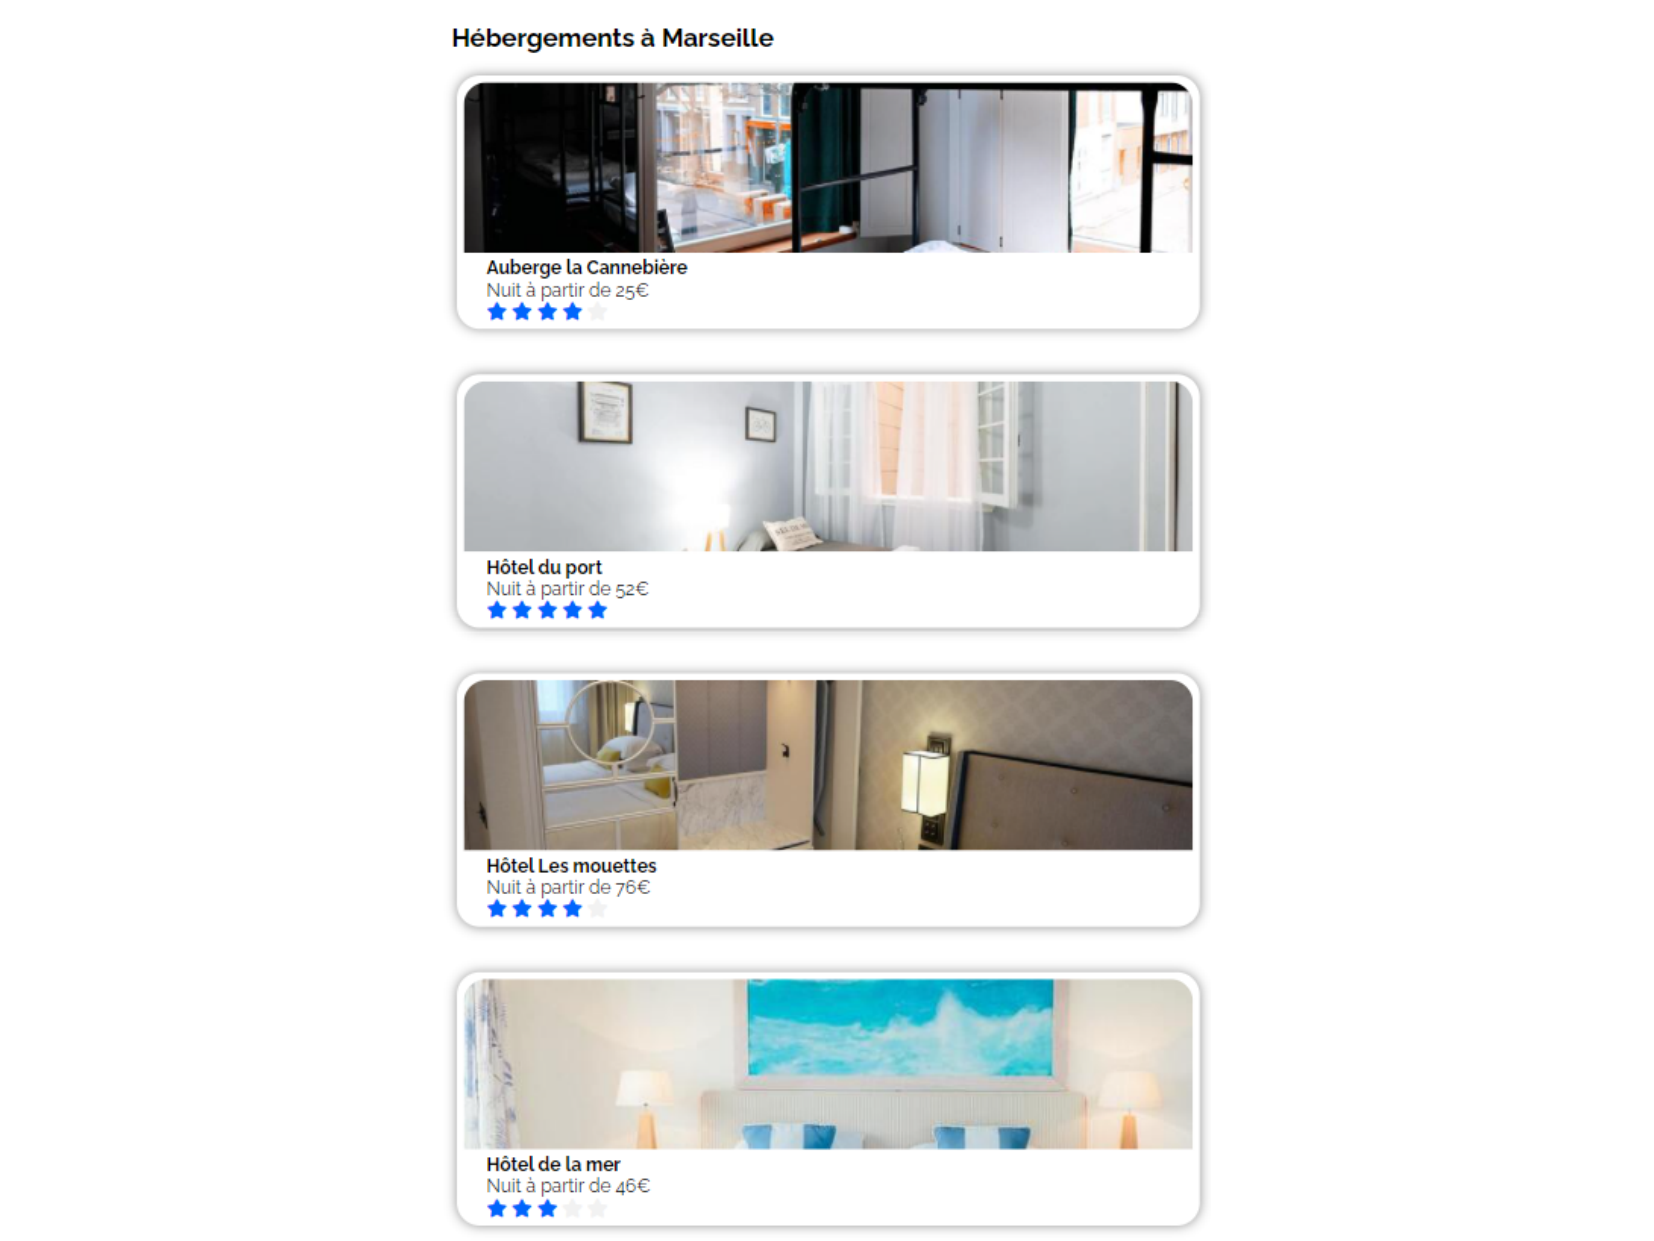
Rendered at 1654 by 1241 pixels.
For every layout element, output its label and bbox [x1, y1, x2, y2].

picture [442, 0, 1211, 1241]
